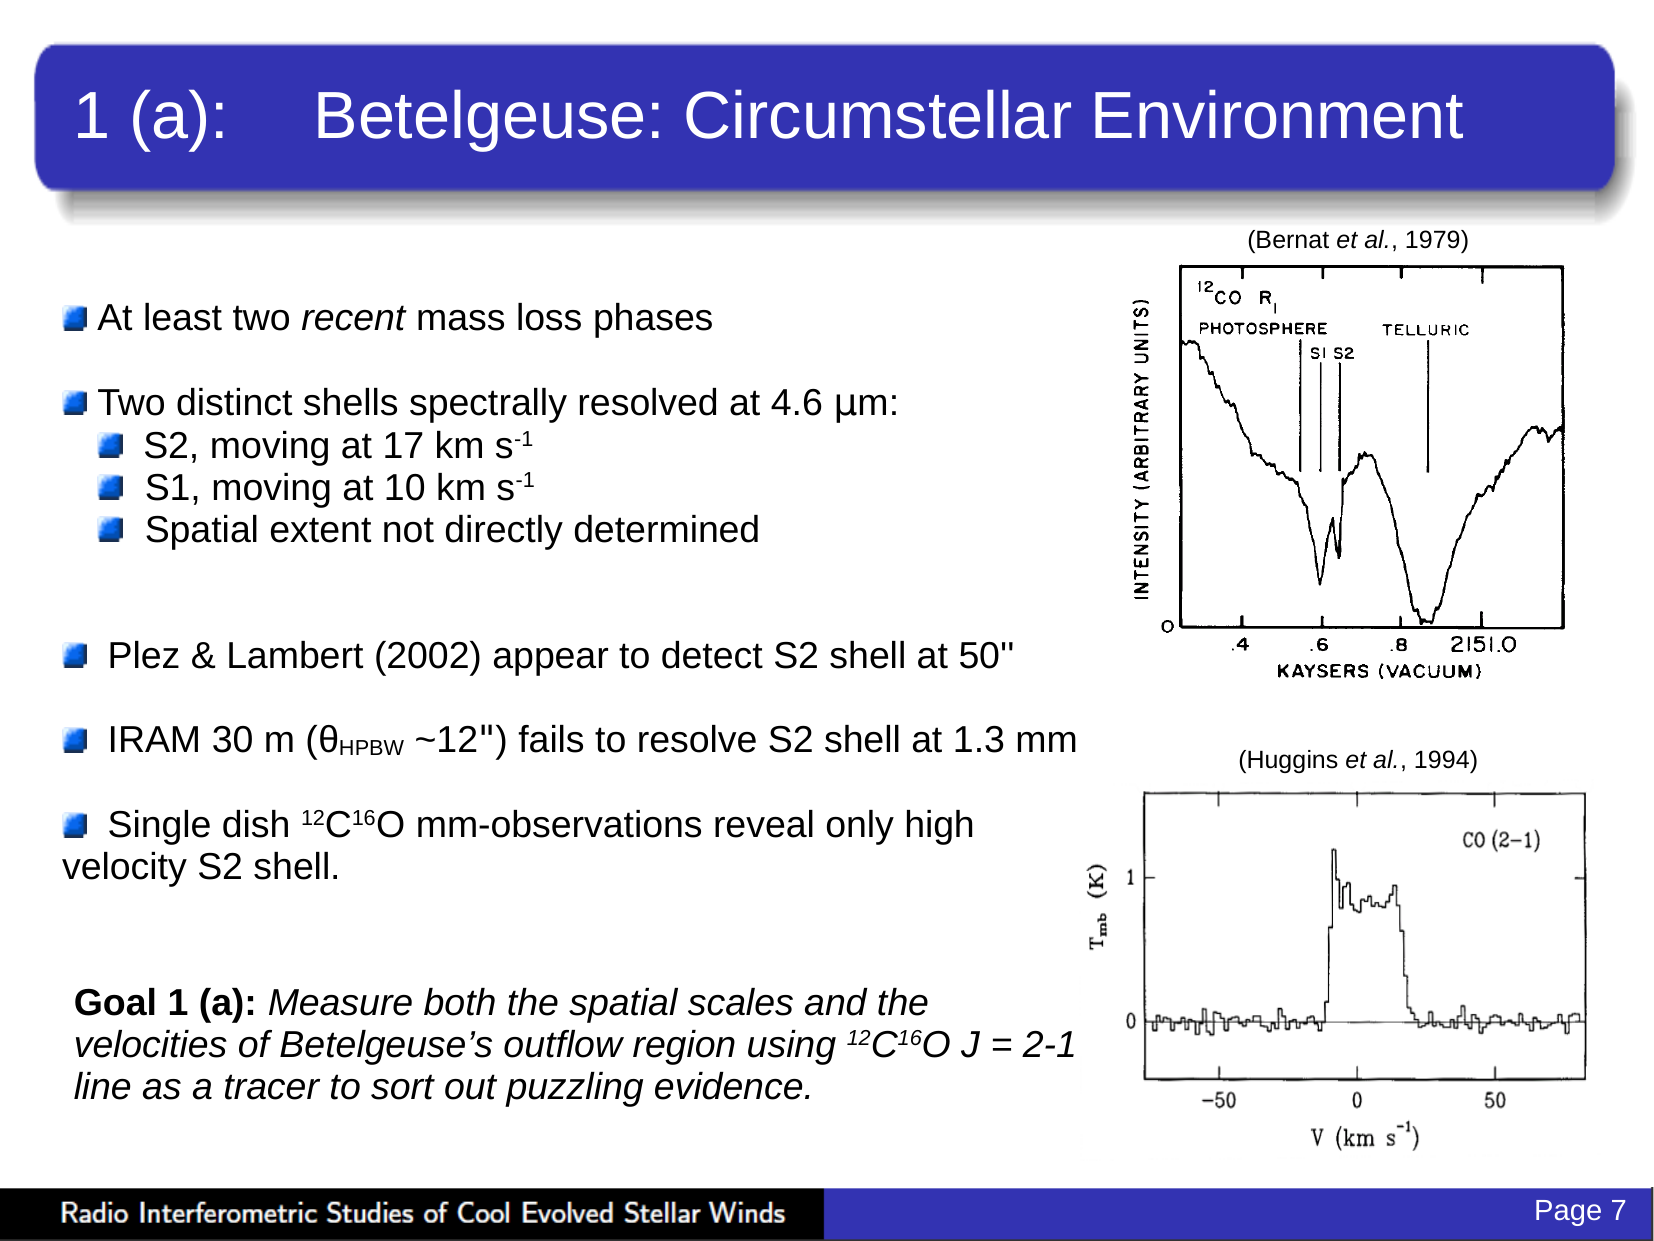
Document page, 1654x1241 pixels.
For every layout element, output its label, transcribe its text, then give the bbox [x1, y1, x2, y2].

picture [1079, 779, 1601, 1161]
picture [0, 1187, 1654, 1241]
text_box (Bernat et al., 1979) [1181, 218, 1536, 278]
text_box Goal 1 (a): Measure both the spatial scales and the velocities of Betelgeuse’s outflow region using 12C16O J = 2-1 line as a tracer to sort out puzzling evidence. [59, 974, 1093, 1133]
picture [1116, 241, 1589, 691]
text_box Page 7 [814, 1187, 1642, 1235]
text_box At least two recent mass loss phases Two distinct shells spectrally resolved at 4.6 μm: S2, moving at 17 km s-1 S1, moving at 10 km s-1 Spatial extent not directly determined Plez & Lambert (2002) appear to detect S2 shell at 50'' IRAM 30 m (θHPBW ~12") fails to resolve S2 shell at 1.3 mm Single dish 12C16O mm-observations reveal only high velocity S2 shell. [47, 289, 1111, 907]
text_box (Huggins et al., 1994) [1181, 738, 1536, 798]
picture [23, 29, 1648, 237]
text_box 1 (a): Betelgeuse: Circumstellar Environment [59, 70, 1595, 189]
